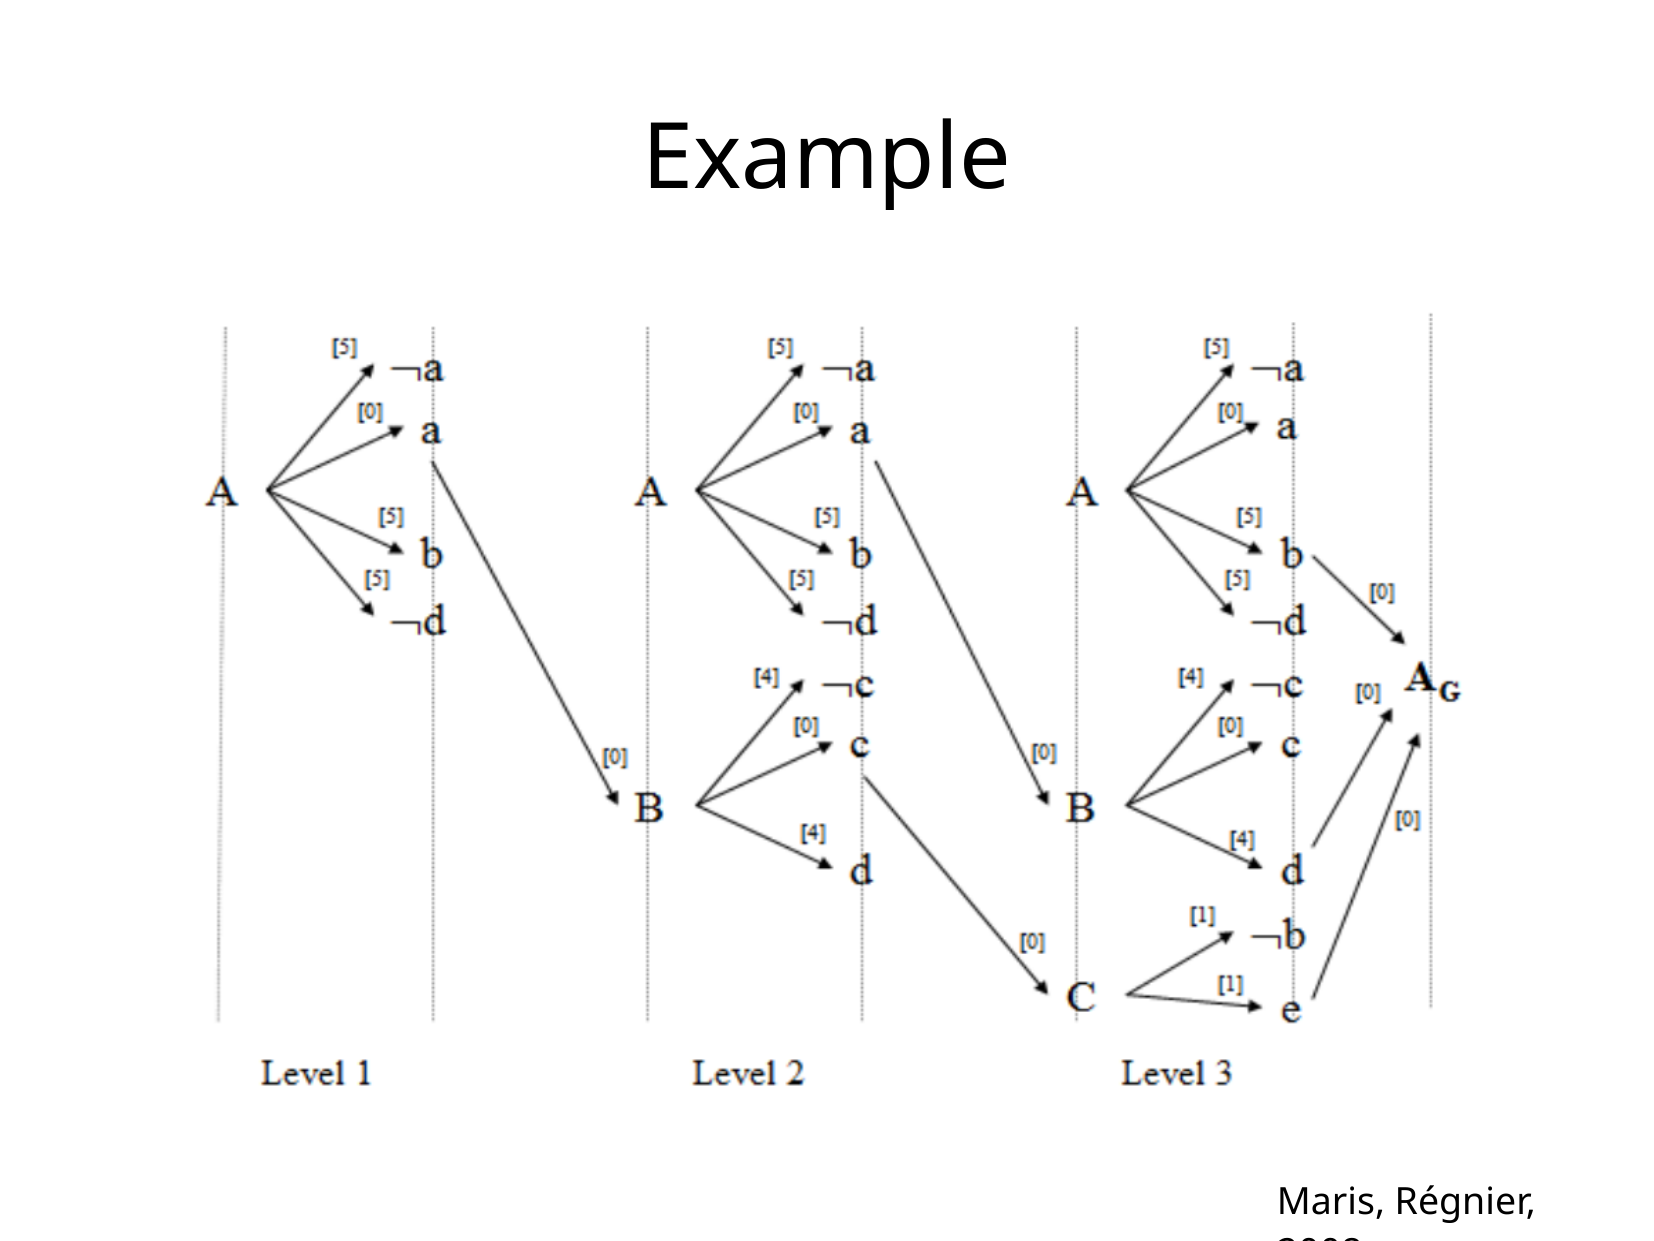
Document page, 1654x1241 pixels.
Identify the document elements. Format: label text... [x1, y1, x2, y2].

title Example [82, 49, 1571, 257]
picture [152, 311, 1502, 1106]
text_box Maris, Régnier, 2008. [1262, 1167, 1636, 1226]
